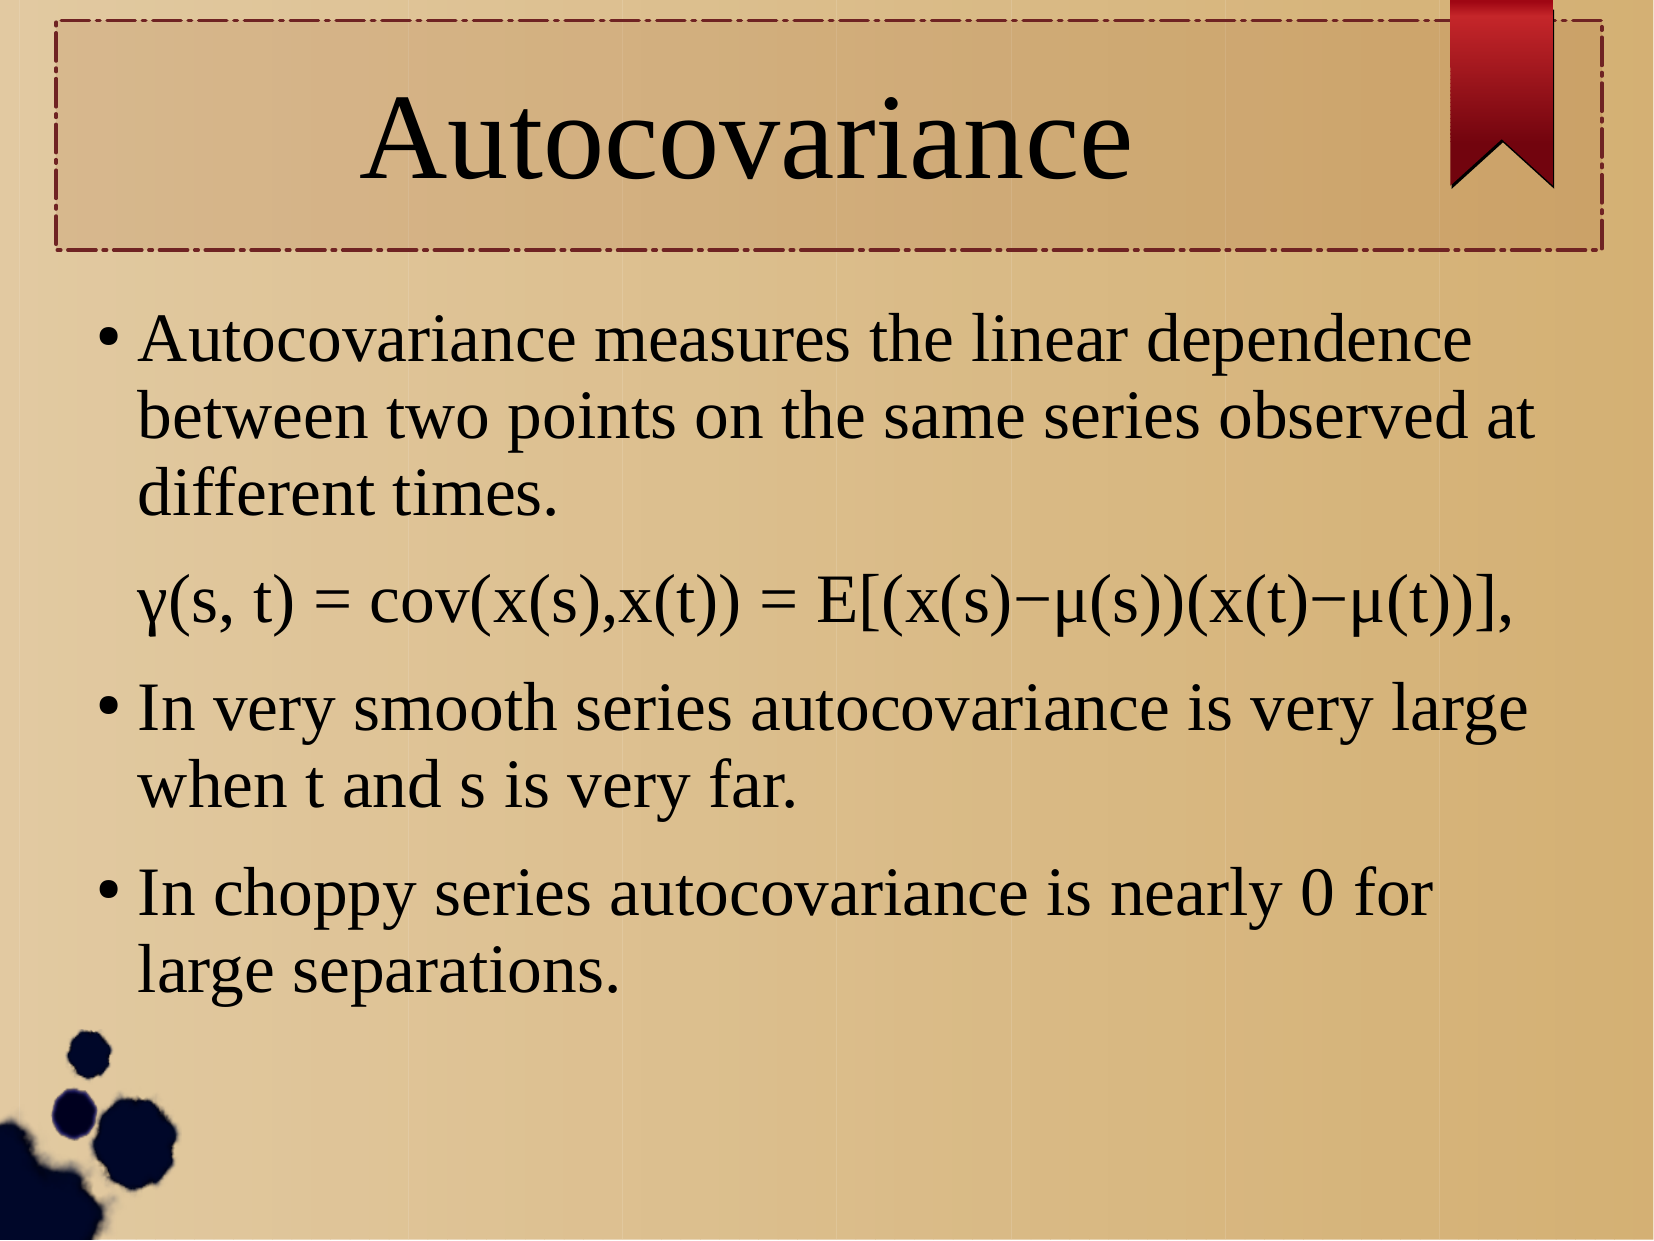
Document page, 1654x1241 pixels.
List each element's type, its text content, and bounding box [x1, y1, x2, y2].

title Autocovariance [82, 47, 1412, 229]
list Autocovariance measures the linear dependence between two points on the same series observed at different times. γ(s, t) = cov(x(s),x(t)) = E[(x(s)−μ(s))(x(t)−μ(t))], In very smooth series autocovariance is very large when t and s is very far. In choppy series autocovariance is nearly 0 for large separations. [82, 299, 1571, 1019]
